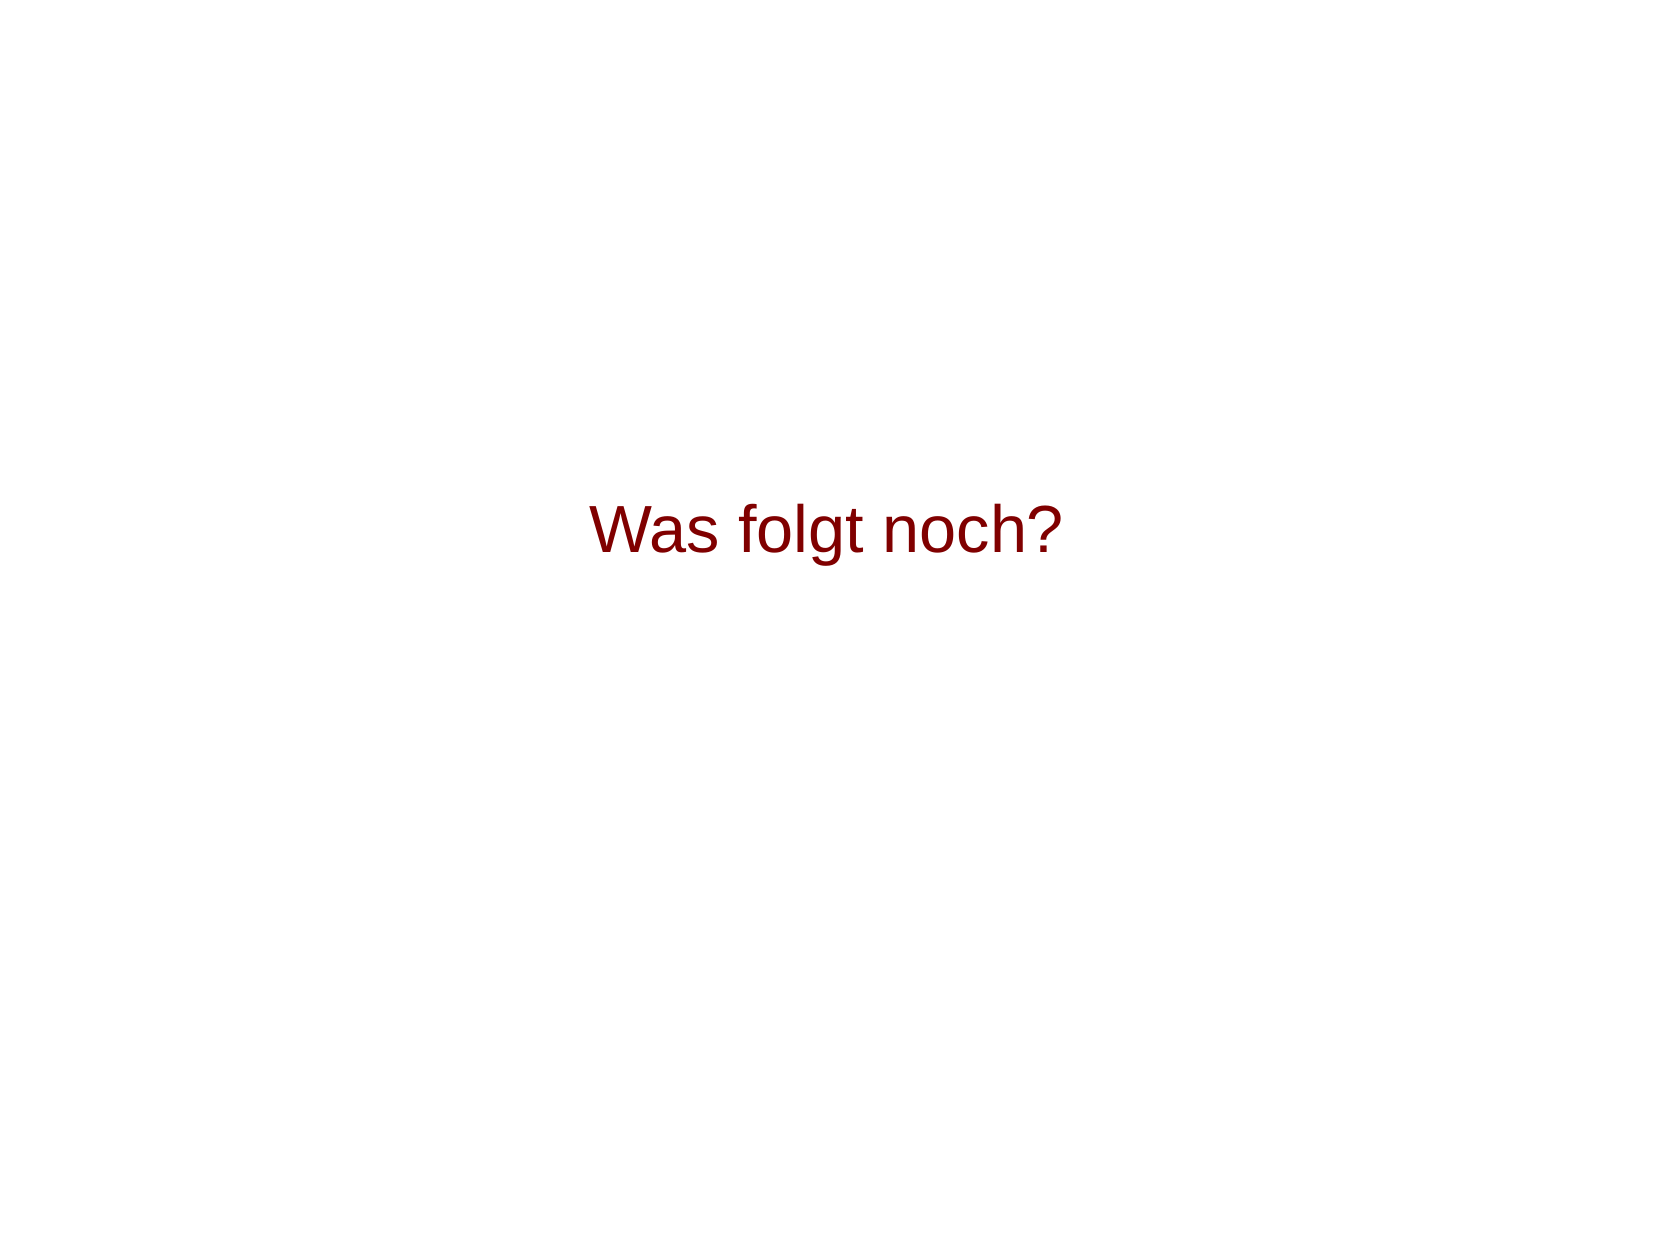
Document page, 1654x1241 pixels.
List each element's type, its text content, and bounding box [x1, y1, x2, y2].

subtitle Was folgt noch? [82, 49, 1571, 1010]
